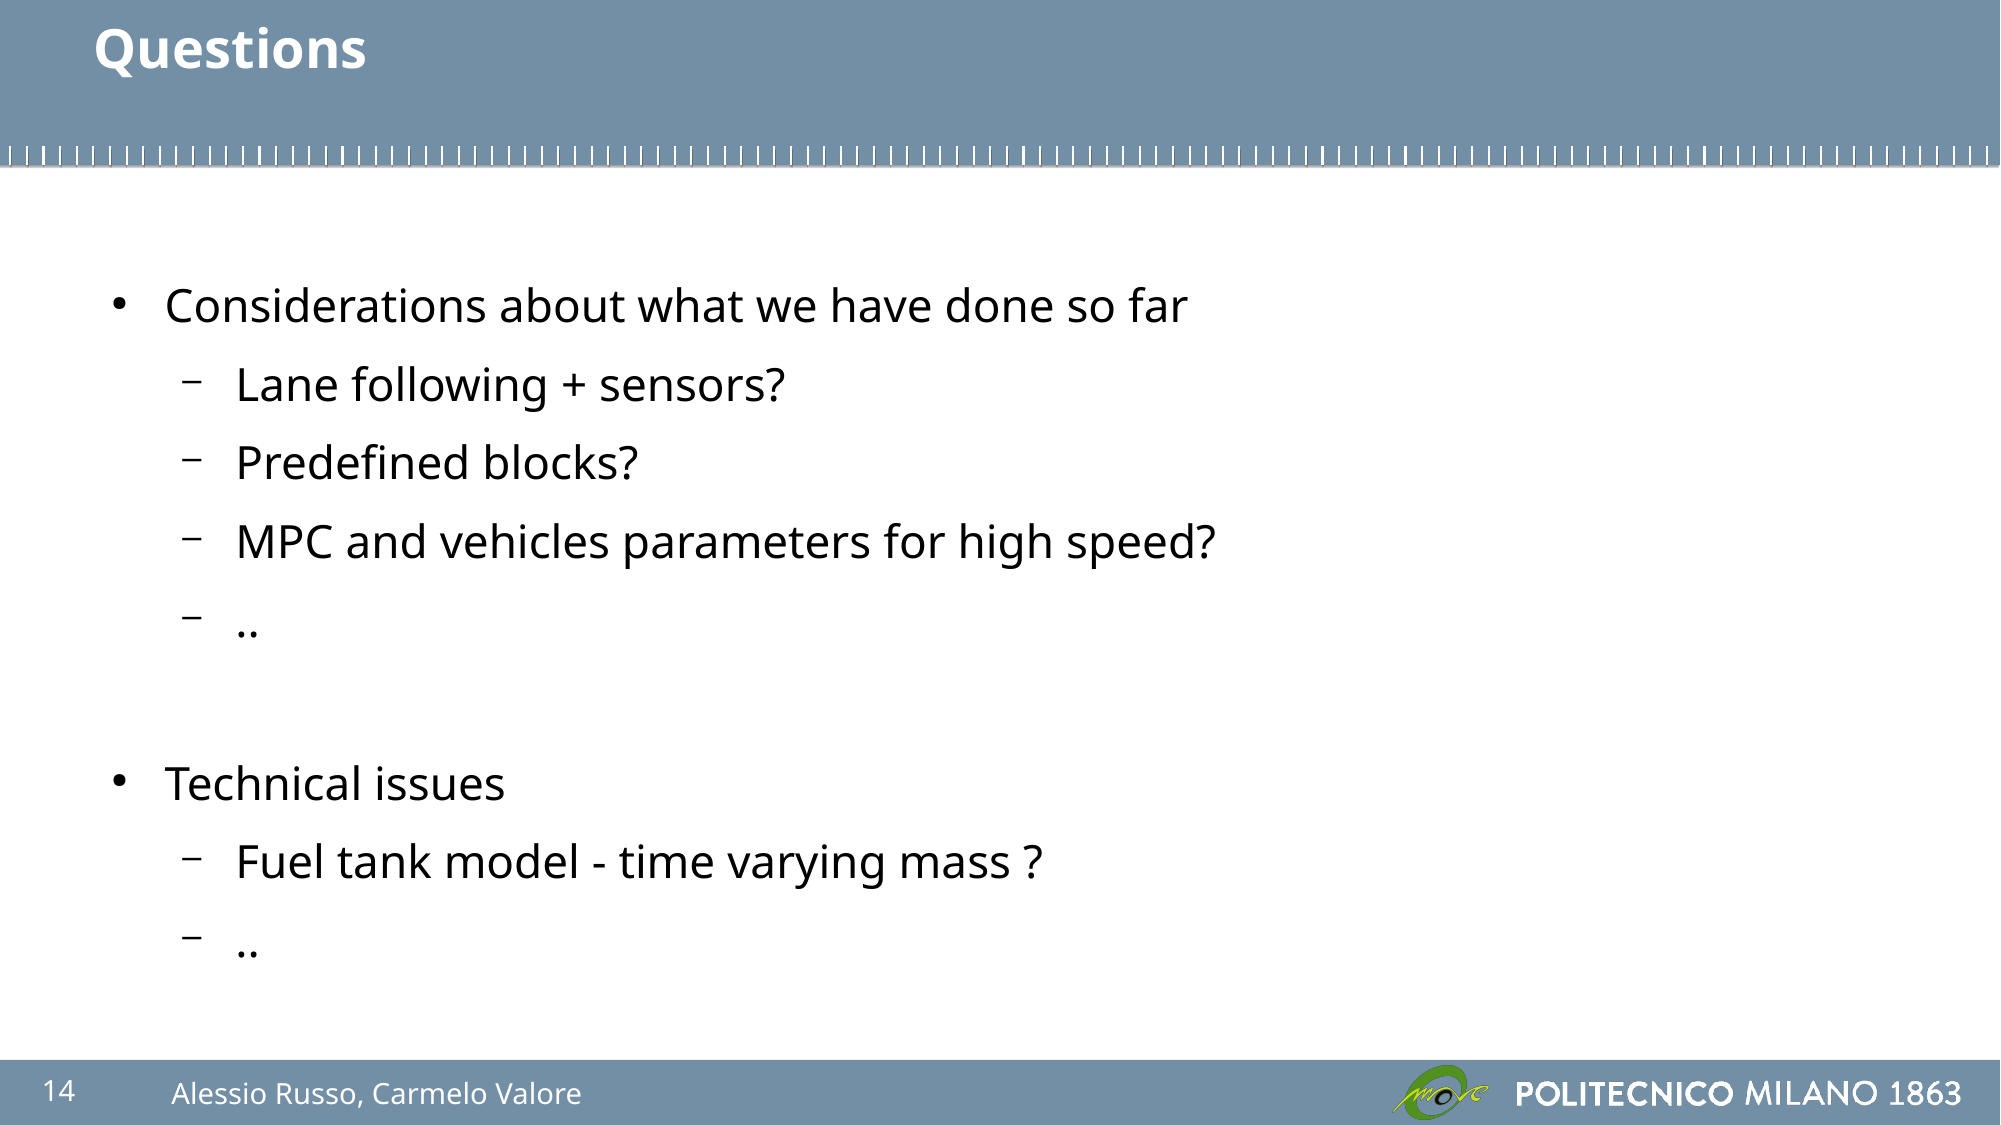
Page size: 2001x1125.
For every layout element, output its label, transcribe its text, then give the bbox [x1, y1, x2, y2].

picture [1510, 1068, 1967, 1117]
footer Alessio Russo, Carmelo Valore [156, 1062, 1007, 1123]
slide_number 10 [7, 1062, 110, 1123]
picture [1392, 1065, 1489, 1120]
title Questions [78, 8, 1922, 86]
list Considerations about what we have done so far Lane following + sensors? Predefined blocks? MPC and vehicles parameters for high speed? .. Technical issues Fuel tank model - time varying mass ? .. [78, 185, 1922, 1042]
